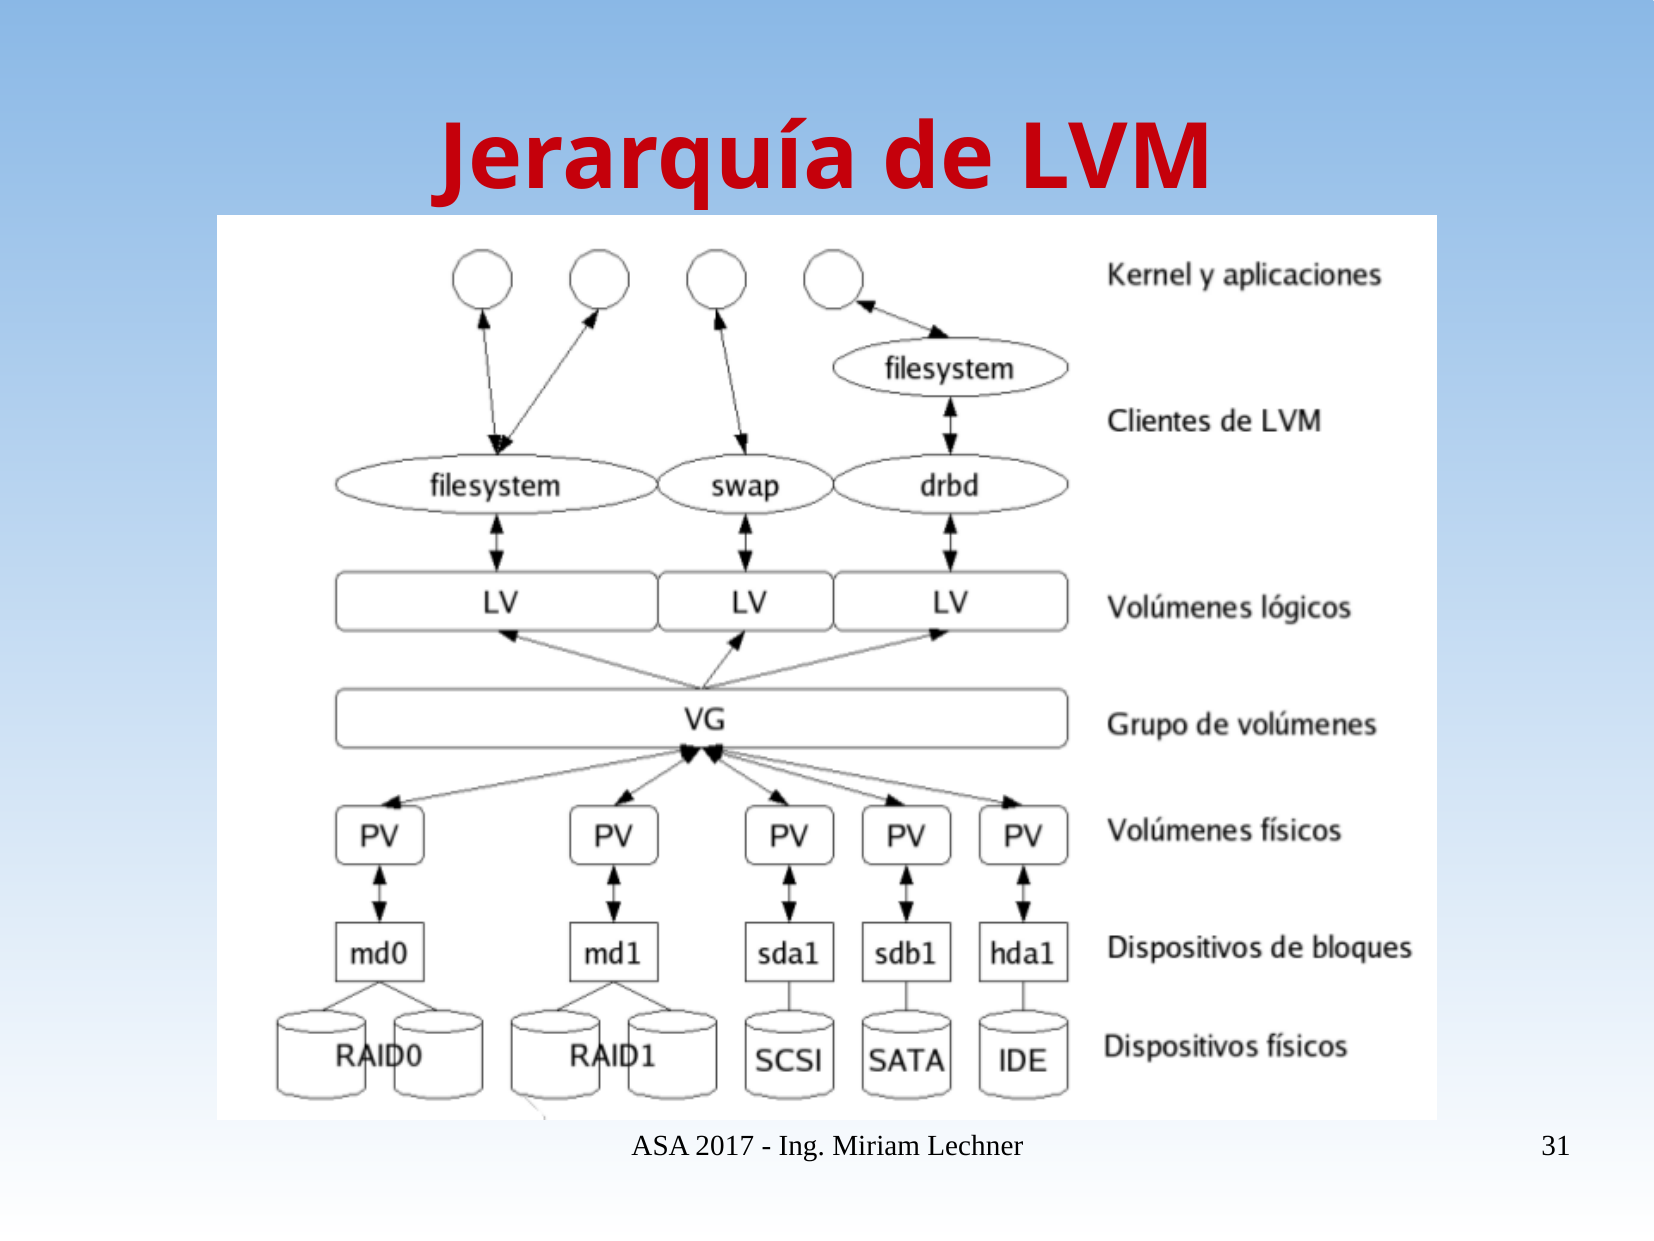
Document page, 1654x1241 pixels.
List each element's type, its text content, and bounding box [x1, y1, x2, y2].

title Jerarquía de LVM [82, 49, 1571, 257]
picture [217, 215, 1437, 1120]
